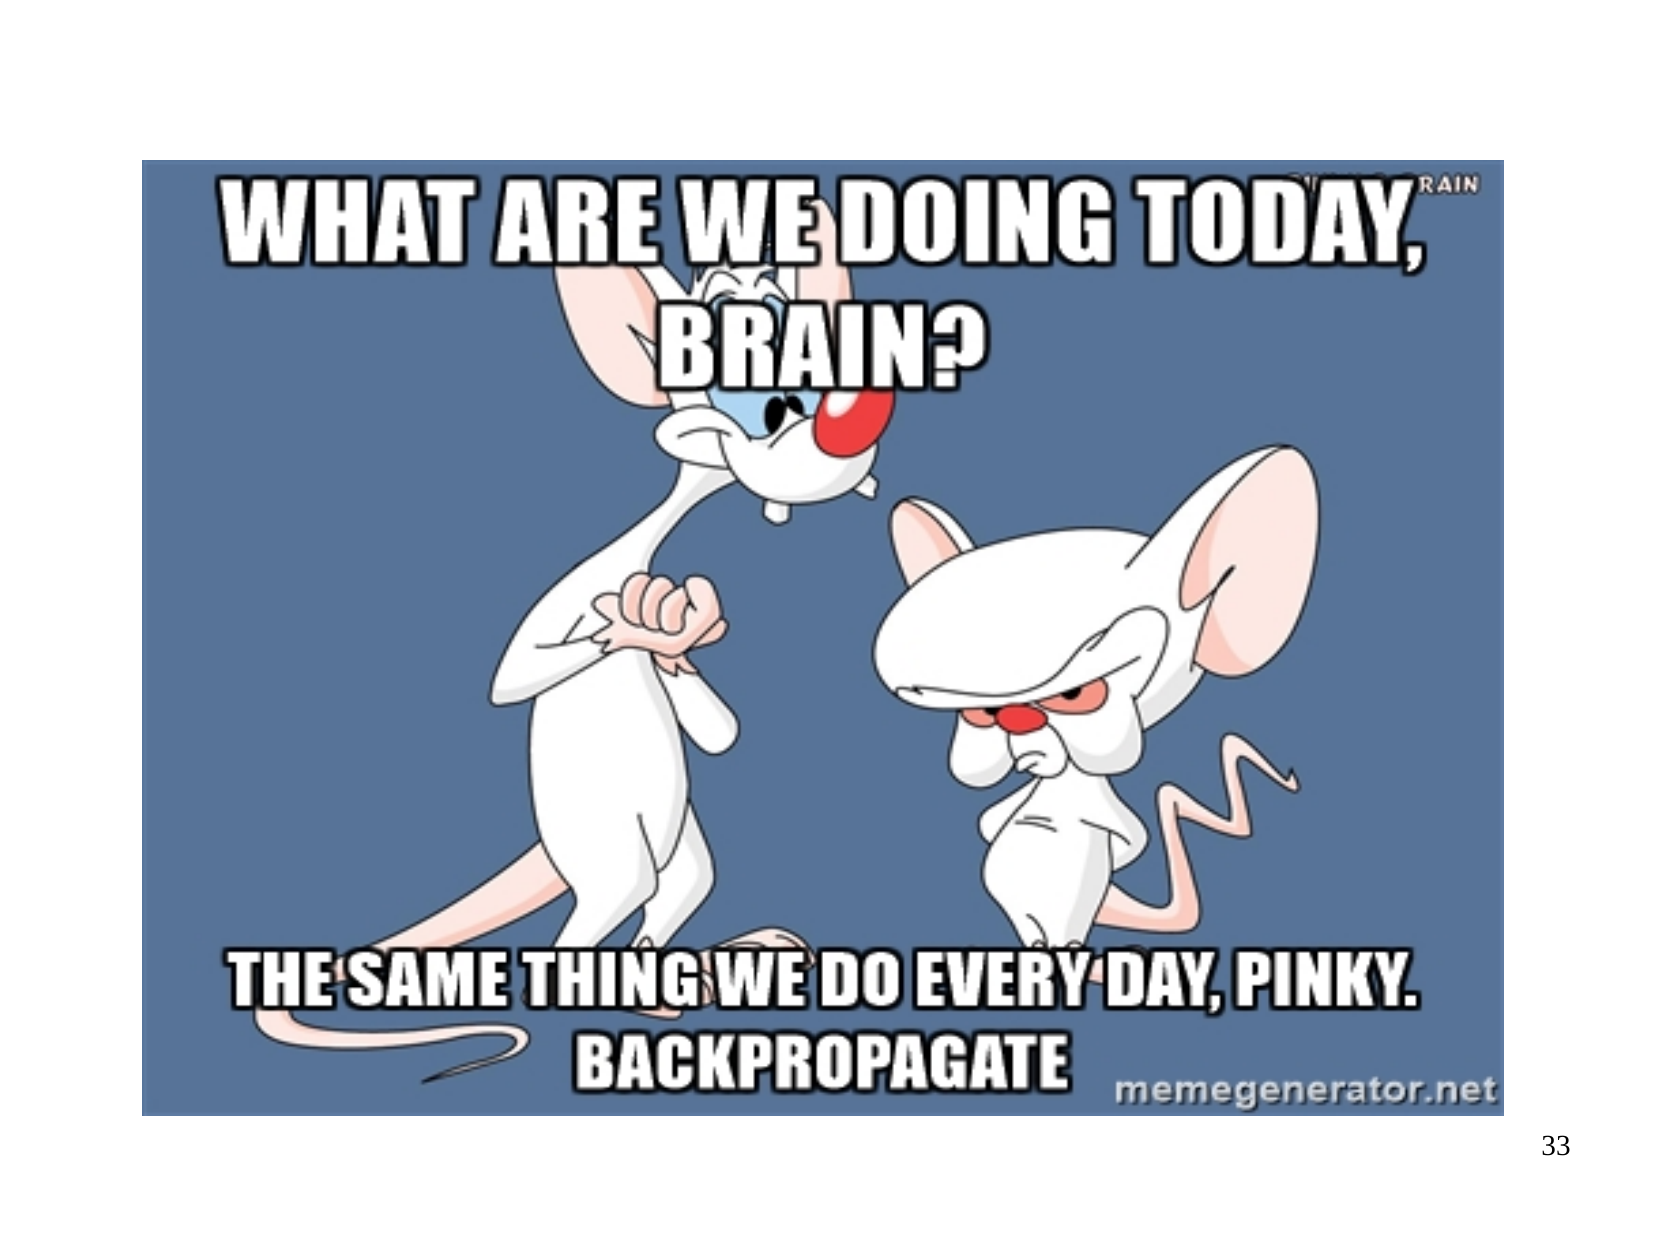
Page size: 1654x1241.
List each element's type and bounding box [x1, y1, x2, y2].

picture [142, 160, 1504, 1116]
